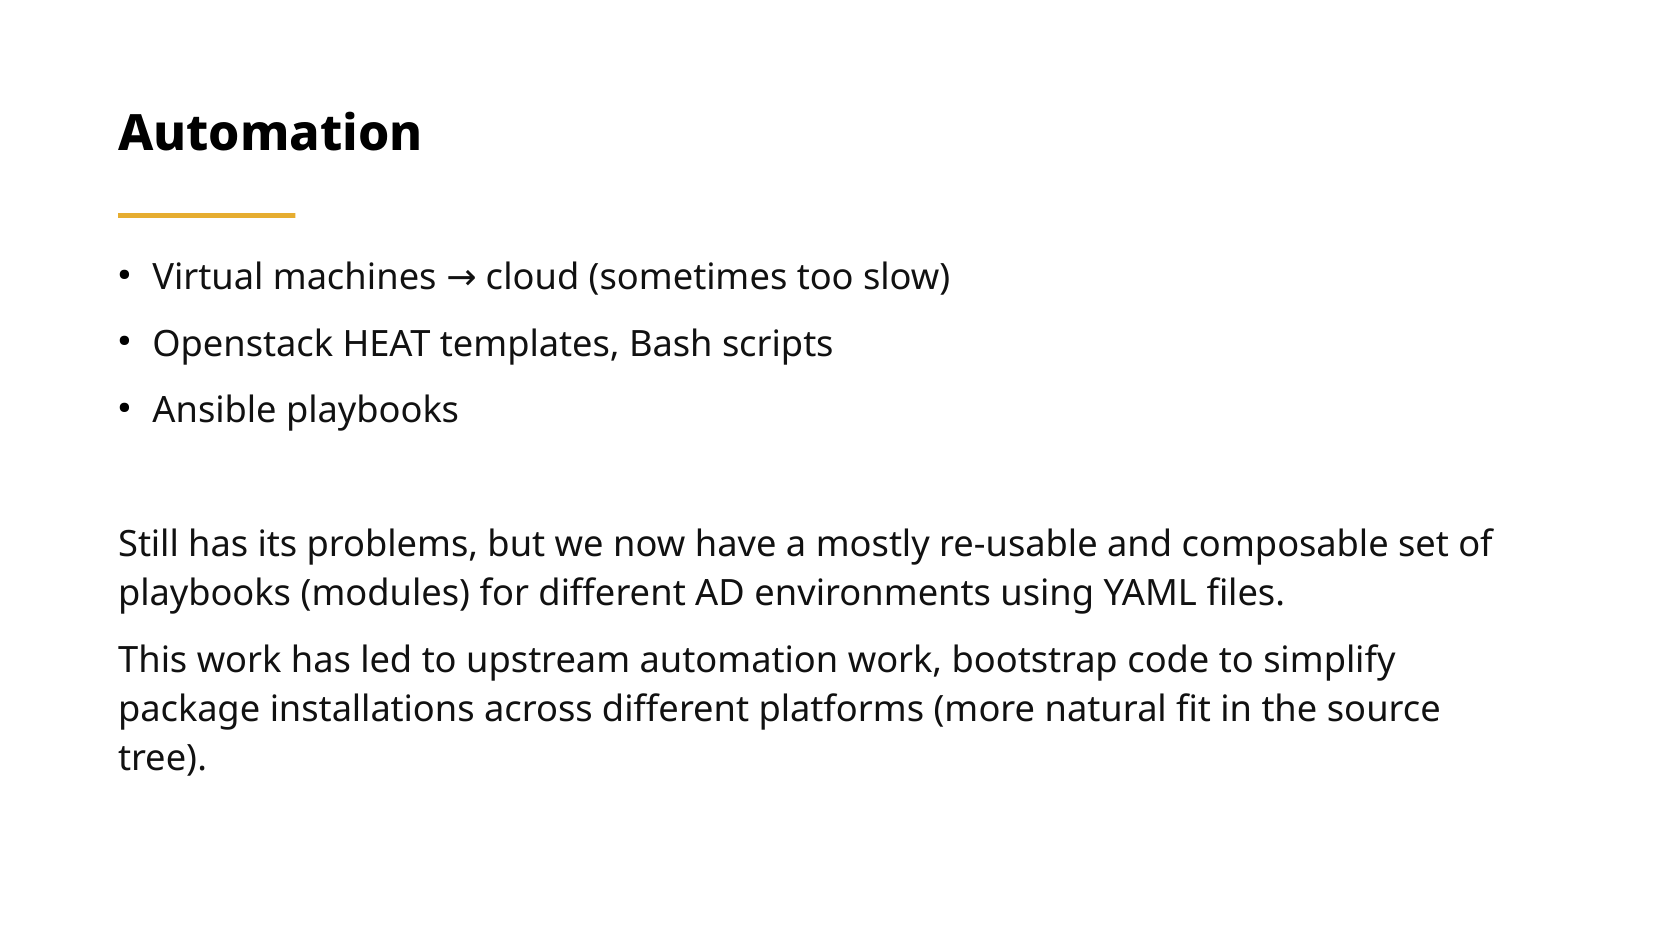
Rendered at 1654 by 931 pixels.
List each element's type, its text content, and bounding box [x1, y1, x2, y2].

title Automation [118, 94, 1536, 166]
list Virtual machines → cloud (sometimes too slow) Openstack HEAT templates, Bash scripts Ansible playbooks Still has its problems, but we now have a mostly re-usable and composable set of playbooks (modules) for different AD environments using YAML files. This work has led to upstream automation work, bootstrap code to simplify package installations across different platforms (more natural fit in the source tree). [118, 250, 1536, 783]
